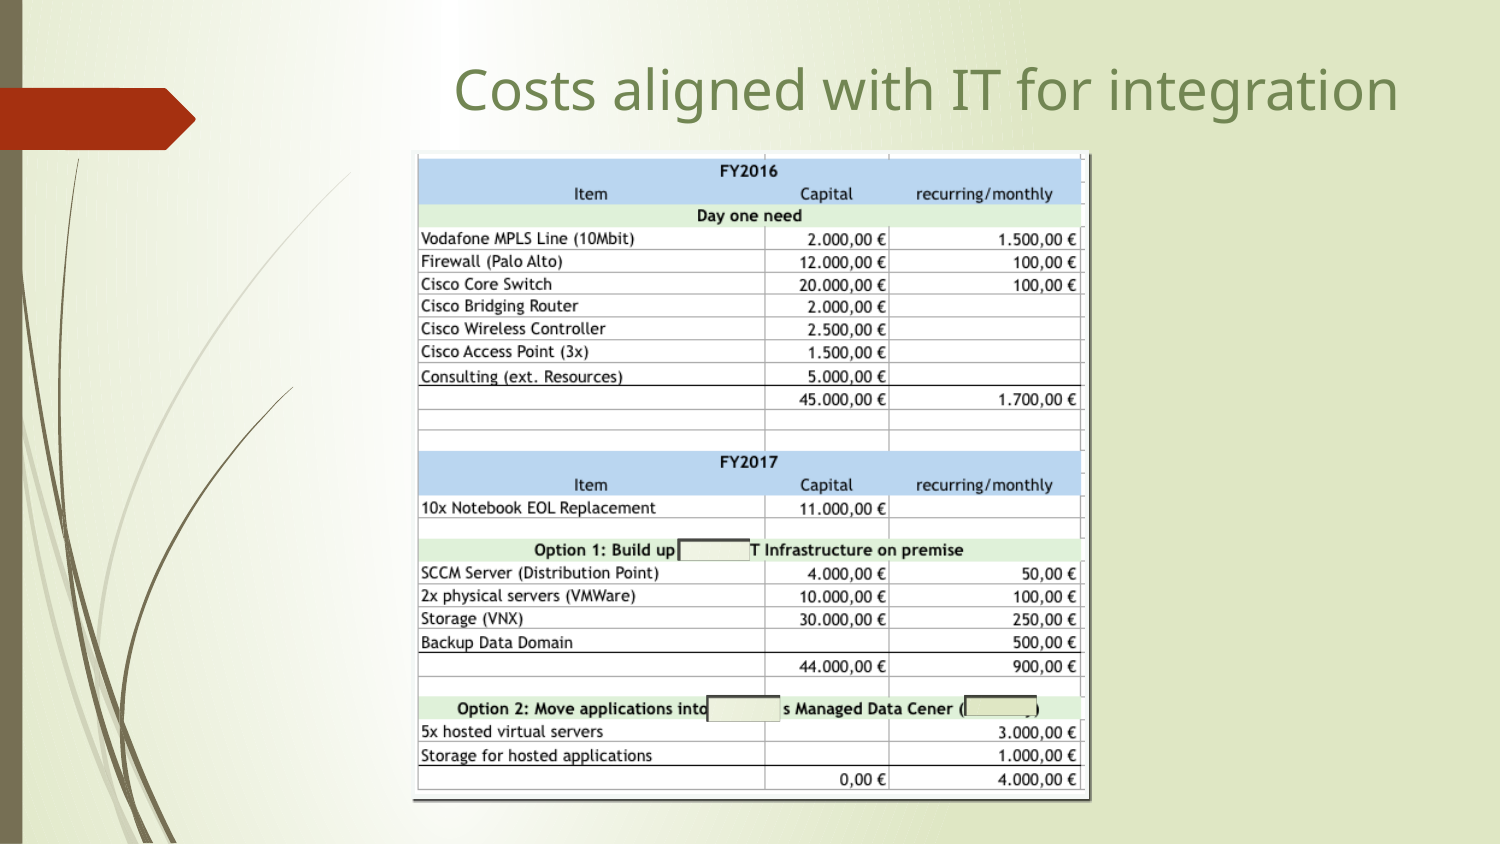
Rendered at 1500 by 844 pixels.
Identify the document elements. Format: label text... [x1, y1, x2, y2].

title Costs aligned with IT for integration [319, 46, 1416, 205]
picture [414, 154, 1086, 795]
